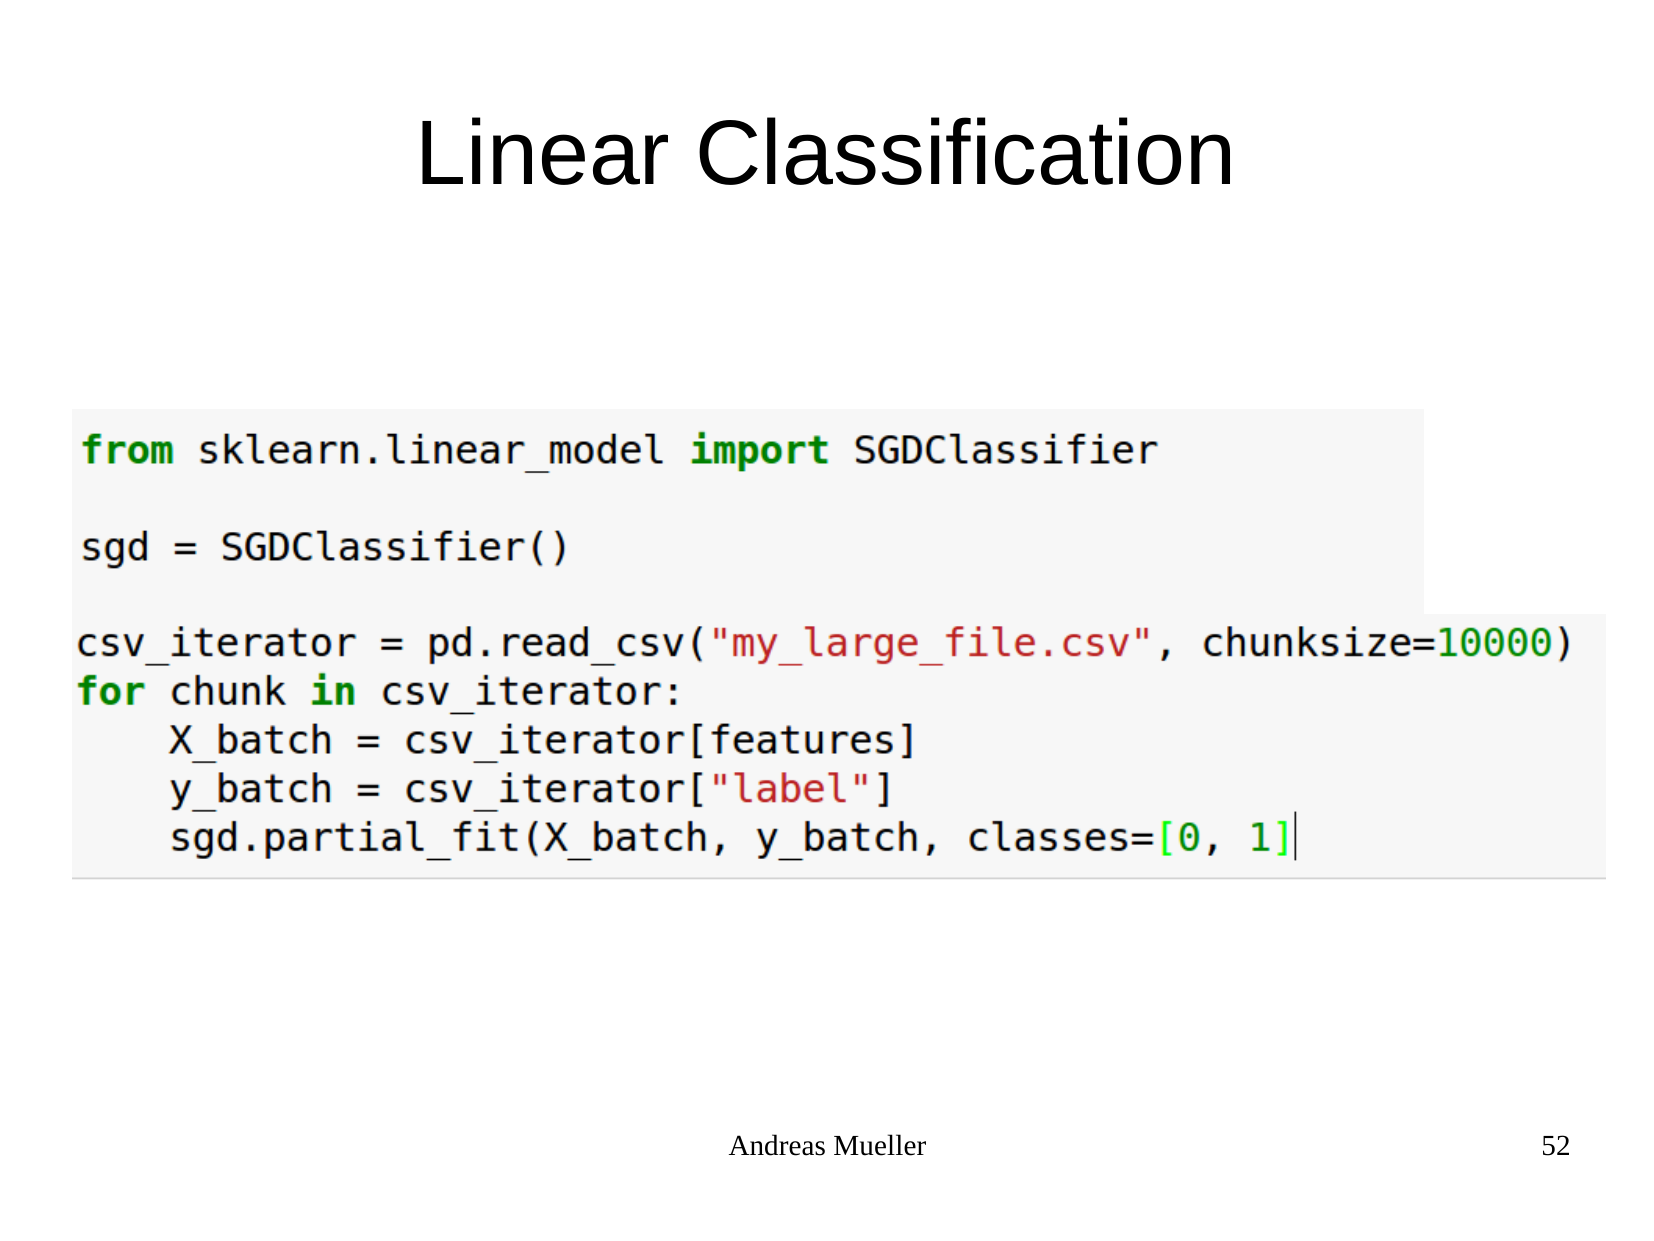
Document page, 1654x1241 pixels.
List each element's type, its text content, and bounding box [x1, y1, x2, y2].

title Linear Classification [82, 49, 1571, 257]
picture [72, 409, 1606, 881]
